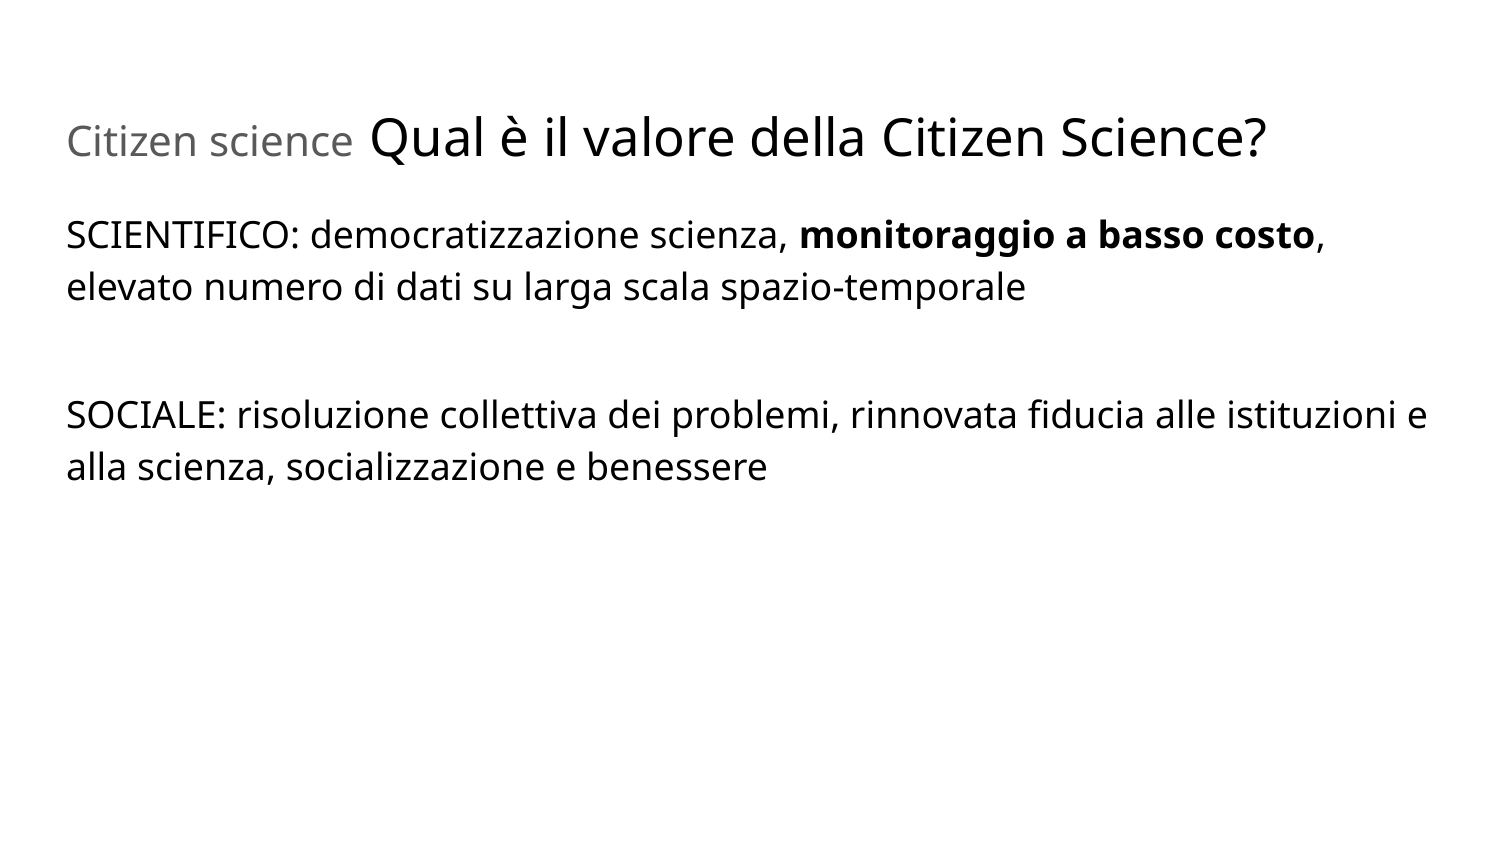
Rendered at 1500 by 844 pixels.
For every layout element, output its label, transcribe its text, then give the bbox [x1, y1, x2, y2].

title Citizen science Qual è il valore della Citizen Science? [51, 72, 1449, 167]
list SCIENTIFICO: democratizzazione scienza, monitoraggio a basso costo, elevato numero di dati su larga scala spazio-temporale SOCIALE: risoluzione collettiva dei problemi, rinnovata fiducia alle istituzioni e alla scienza, socializzazione e benessere [51, 189, 1449, 750]
